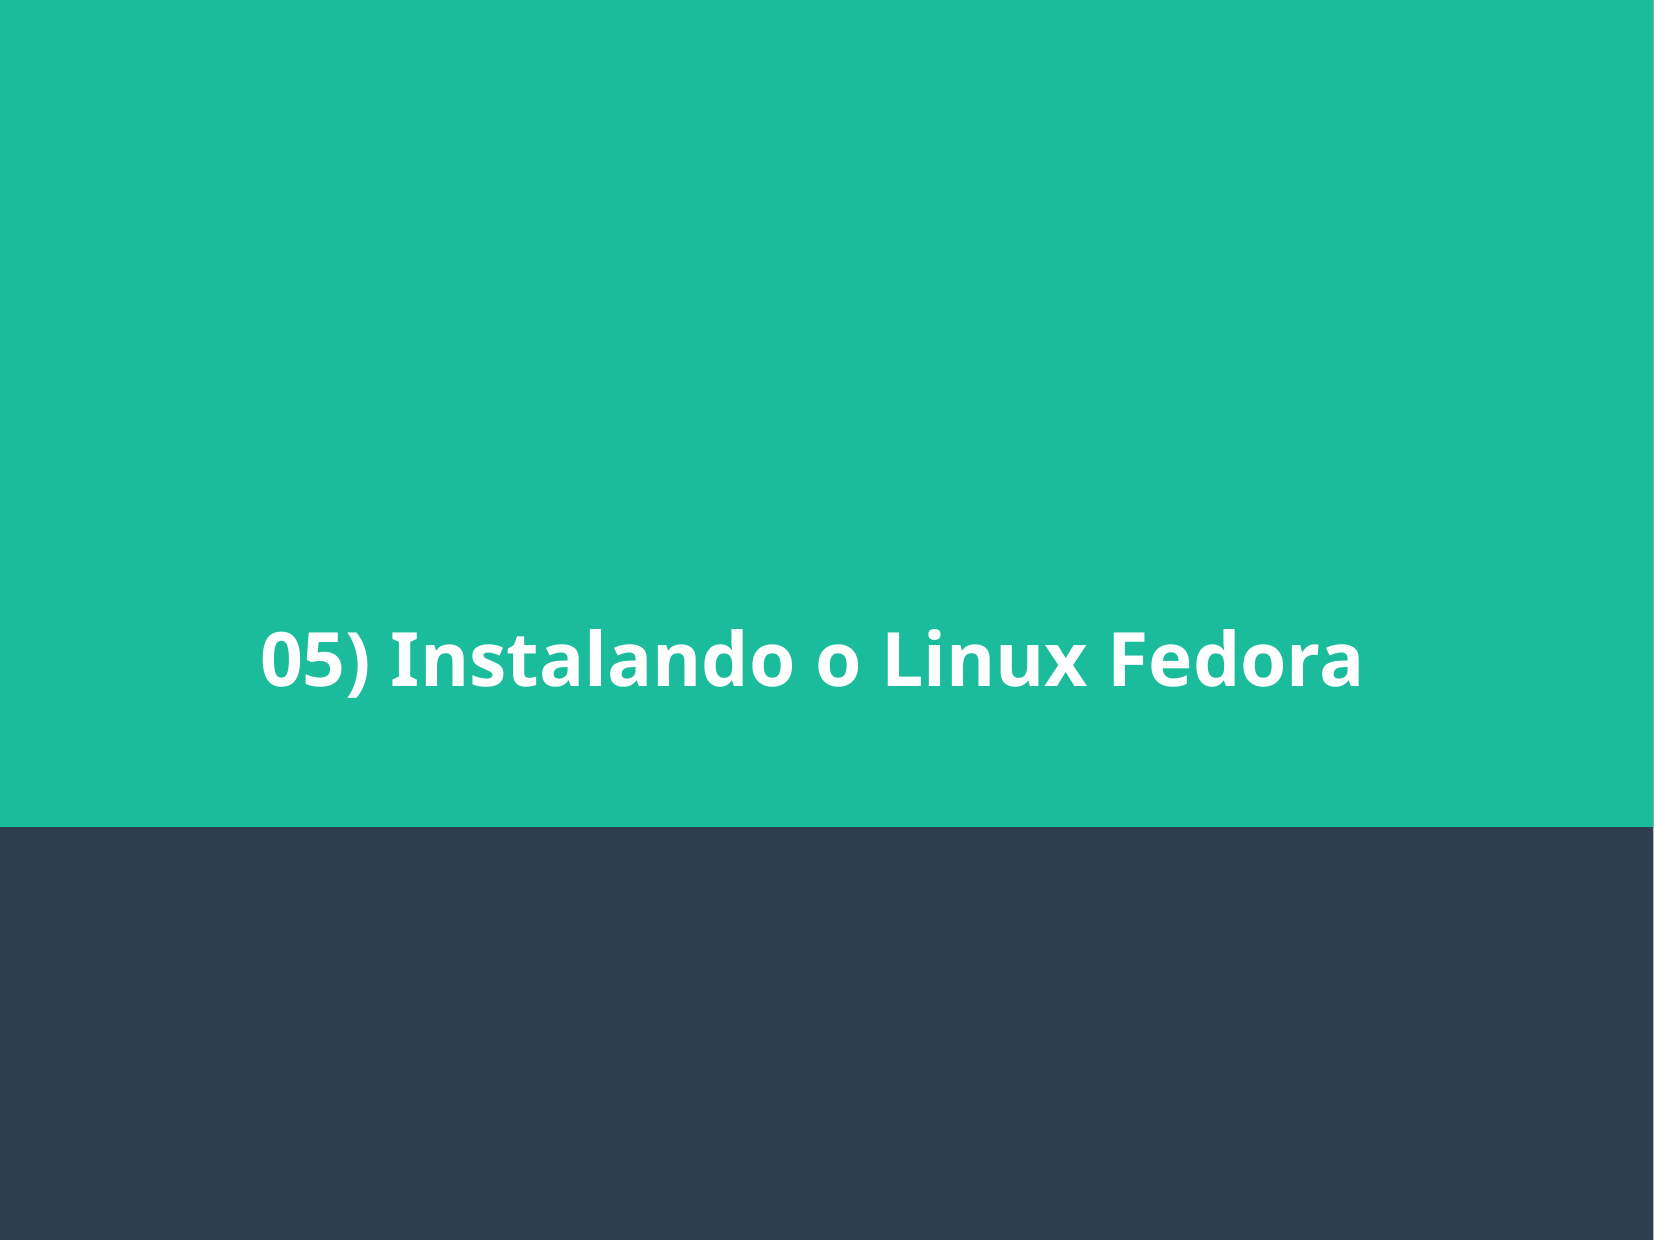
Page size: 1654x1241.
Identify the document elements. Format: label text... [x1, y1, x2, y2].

title 05) Instalando o Linux Fedora [45, 553, 1581, 711]
